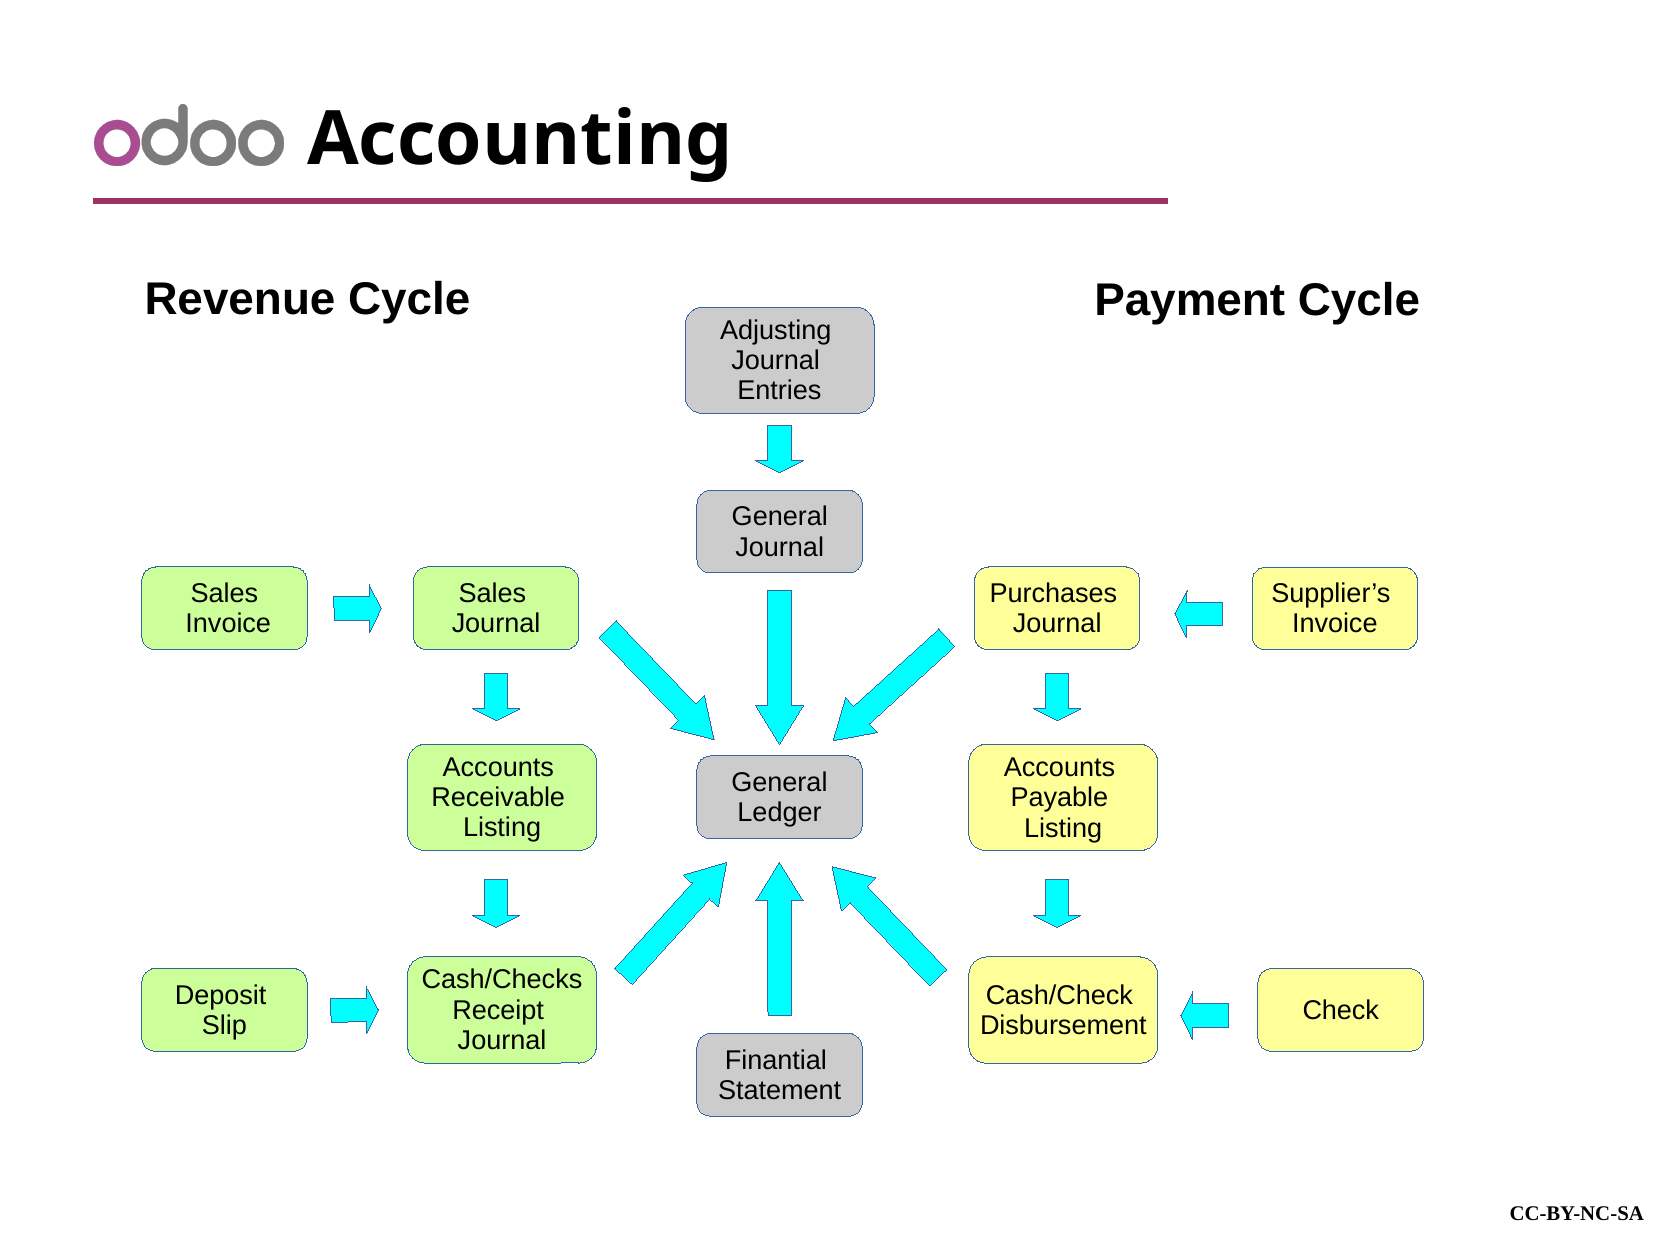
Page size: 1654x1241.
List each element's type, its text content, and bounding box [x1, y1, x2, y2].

text_box [755, 862, 804, 1016]
text_box [1174, 590, 1223, 638]
text_box Deposit Slip [141, 968, 308, 1052]
text_box Cash/Check Disbursement [968, 956, 1158, 1064]
text_box [472, 879, 520, 928]
text_box [1033, 879, 1081, 928]
text_box Cash/Checks Receipt Journal [407, 956, 597, 1064]
text_box Adjusting Journal Entries [685, 307, 875, 414]
text_box [1033, 673, 1081, 721]
text_box Supplier’s Invoice [1252, 567, 1418, 650]
text_box [330, 986, 379, 1034]
text_box Sales Invoice [141, 566, 308, 650]
picture [94, 104, 284, 166]
text_box Revenue Cycle [129, 265, 520, 332]
text_box Purchases Journal [974, 566, 1140, 650]
text_box [833, 628, 955, 741]
text_box [755, 590, 804, 745]
text_box [614, 862, 727, 985]
text_box [472, 673, 520, 721]
text_box [1180, 991, 1229, 1040]
text_box Accounts Receivable Listing [407, 744, 597, 851]
text_box Accounts Payable Listing [968, 744, 1158, 851]
text_box [755, 425, 804, 473]
text_box Finantial Statement [696, 1033, 863, 1117]
text_box Check [1257, 968, 1424, 1052]
text_box [832, 866, 947, 986]
text_box General Ledger [696, 755, 863, 839]
text_box [599, 620, 715, 740]
text_box Payment Cycle [1045, 266, 1436, 333]
title Accounting [307, 31, 1570, 239]
text_box General Journal [696, 490, 863, 573]
text_box Sales Journal [413, 566, 579, 650]
text_box [333, 584, 382, 633]
